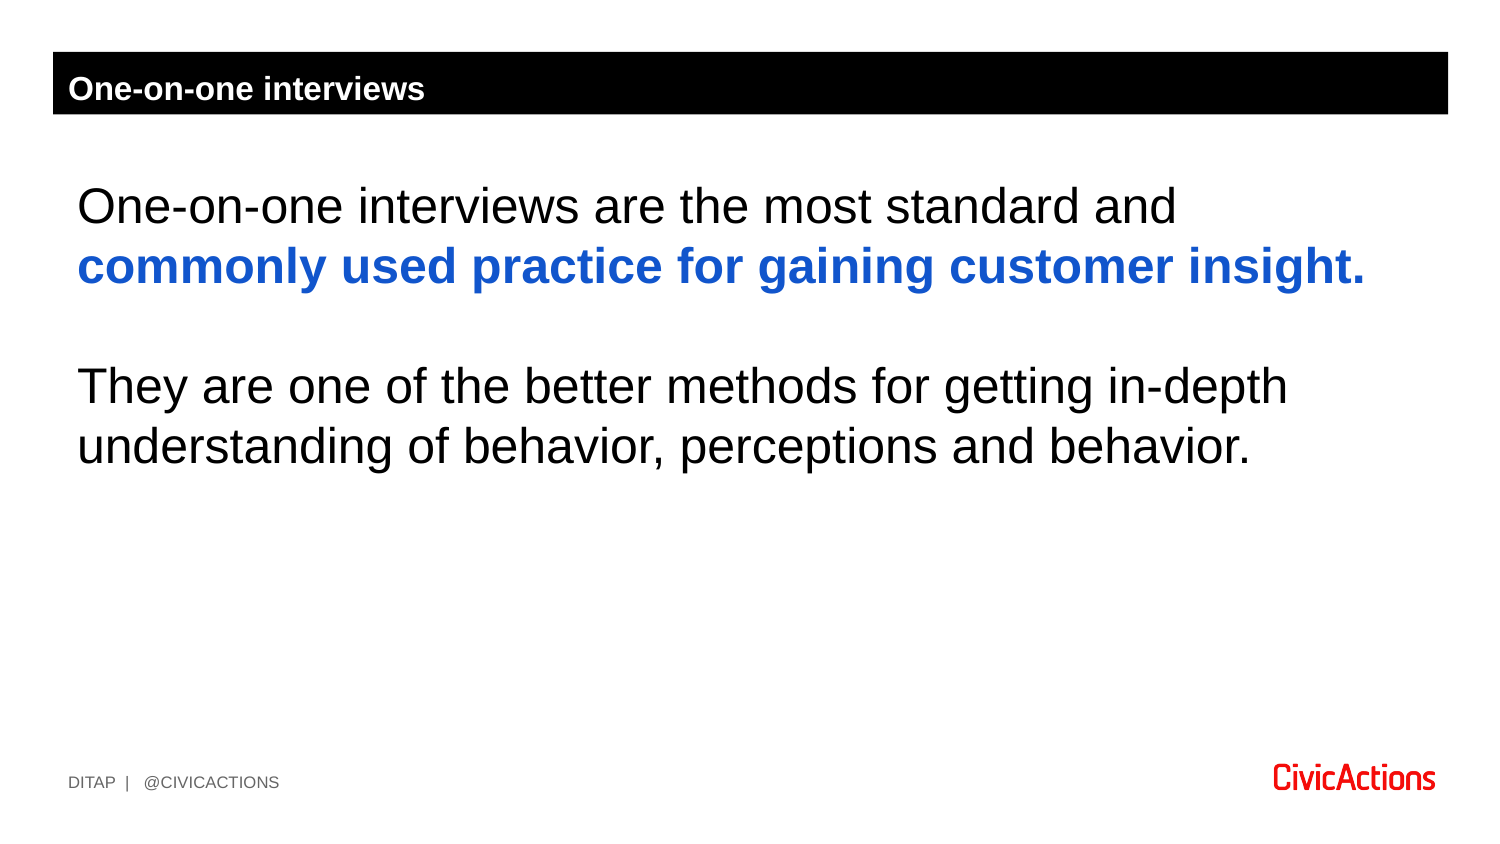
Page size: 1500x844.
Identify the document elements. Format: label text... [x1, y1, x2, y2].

text_box One-on-one interviews are the most standard and commonly used practice for gaining customer insight. They are one of the better methods for getting in-depth understanding of behavior, perceptions and behavior. [62, 158, 1449, 714]
picture [1271, 758, 1438, 795]
title One-on-one interviews [53, 51, 1449, 115]
